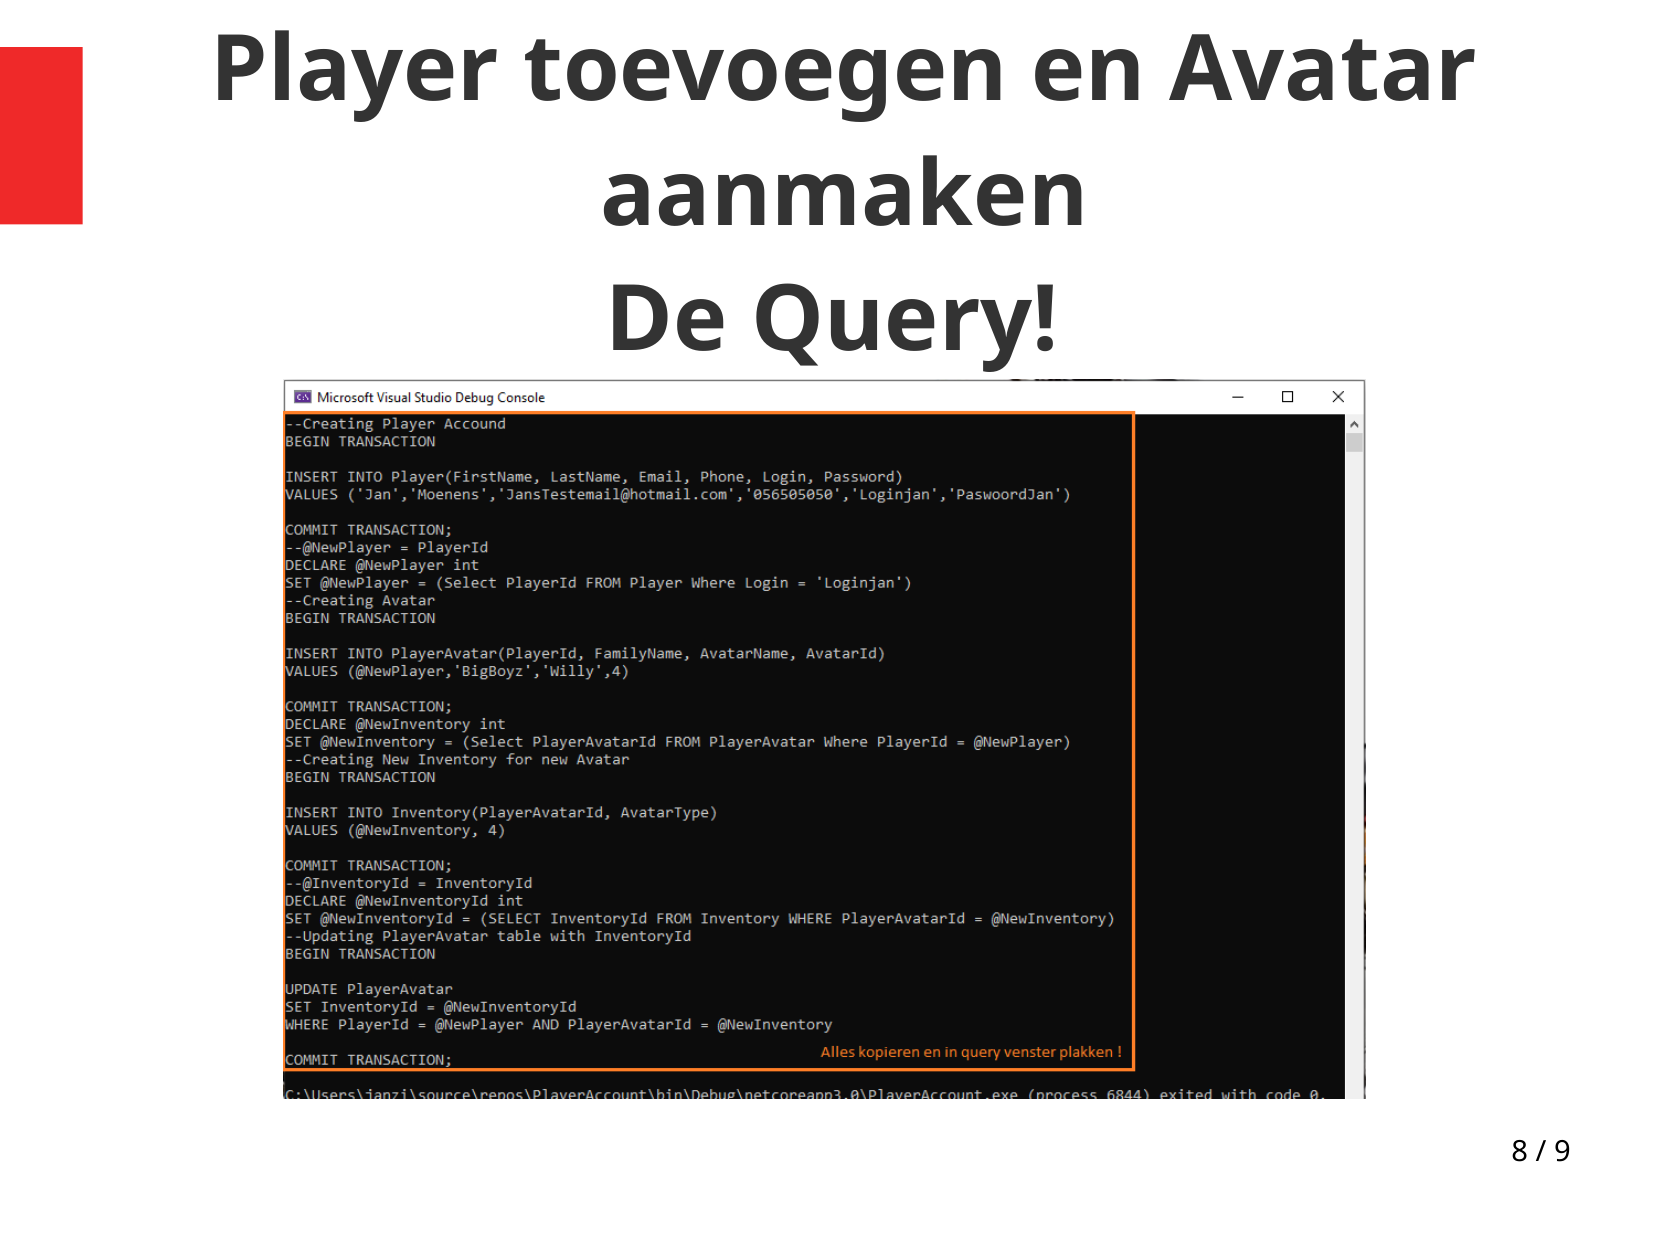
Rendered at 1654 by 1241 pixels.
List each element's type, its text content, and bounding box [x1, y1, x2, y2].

title Player toevoegen en Avatar aanmaken De Query! [118, 2, 1571, 378]
picture [283, 379, 1366, 1099]
